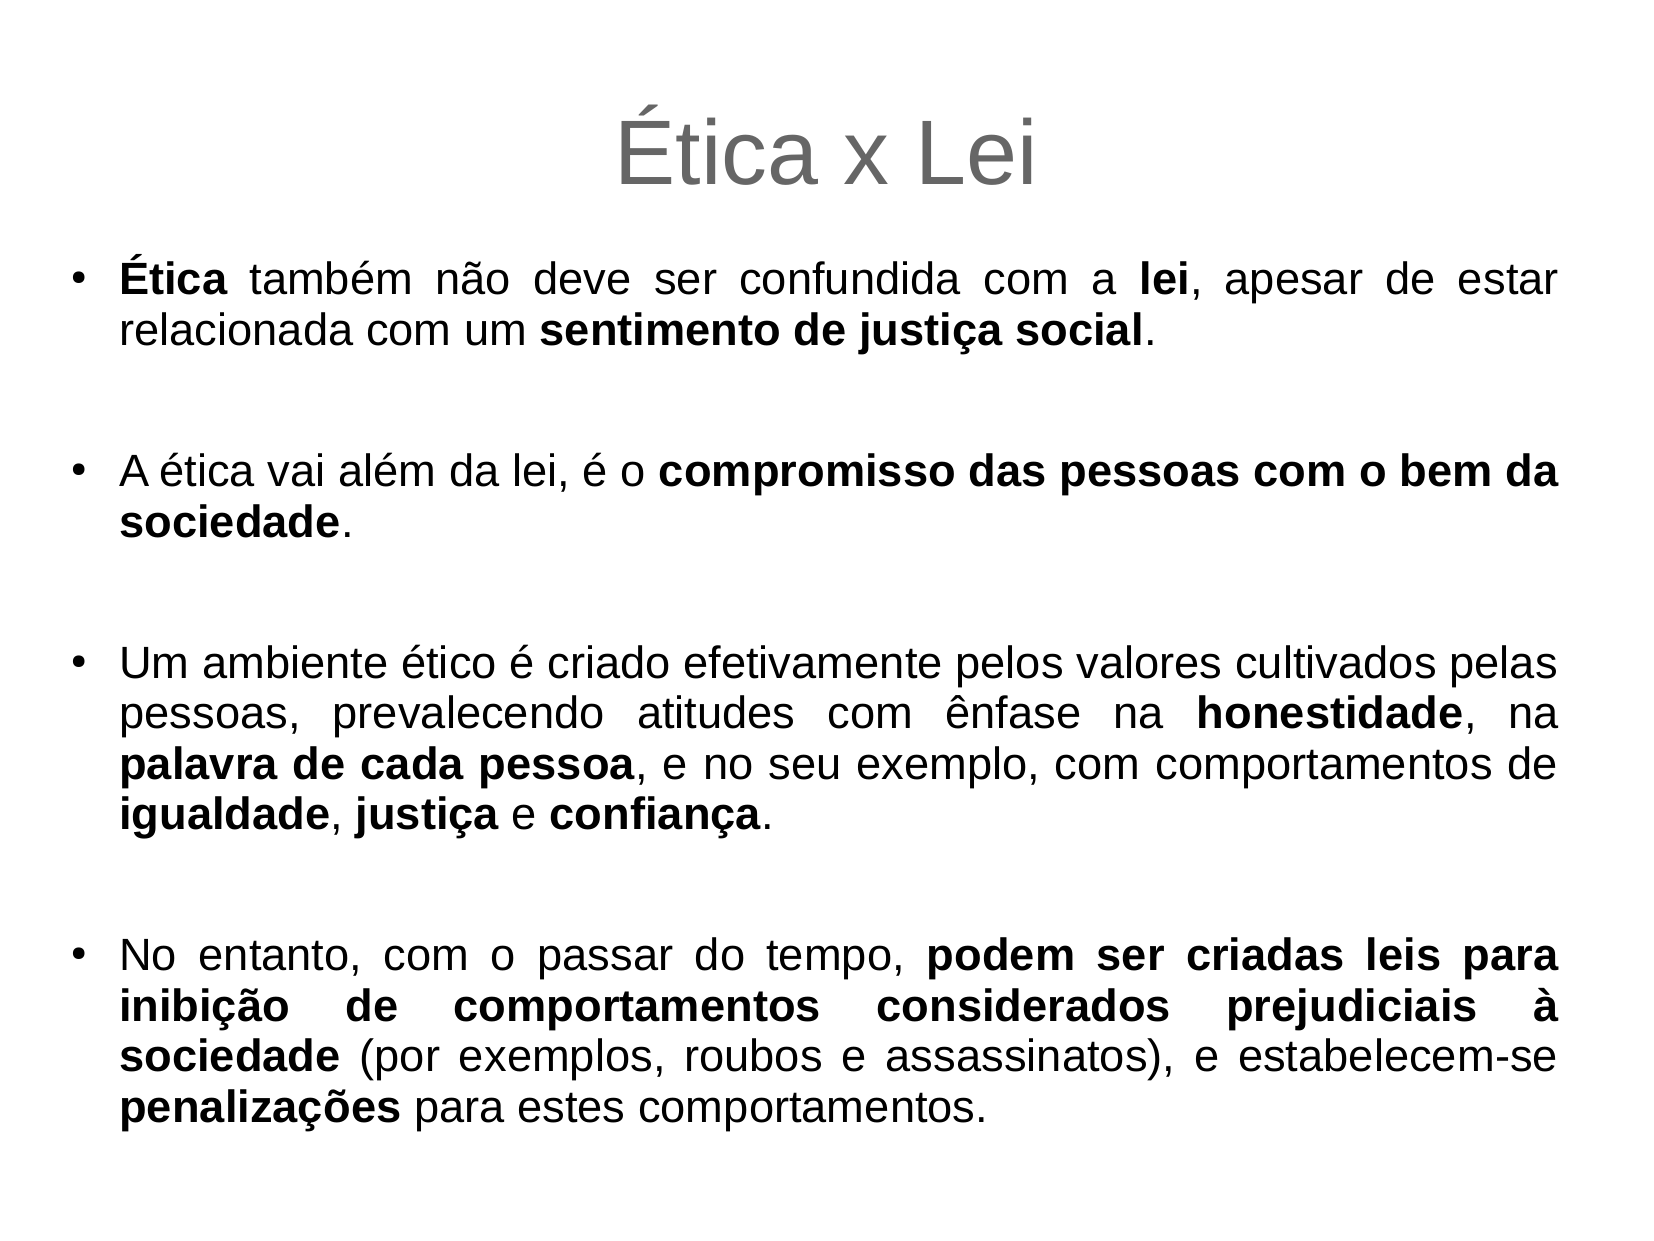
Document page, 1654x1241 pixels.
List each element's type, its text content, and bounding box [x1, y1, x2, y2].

title Ética x Lei [82, 49, 1571, 257]
list Ética também não deve ser confundida com a lei, apesar de estar relacionada com um sentimento de justiça social. A ética vai além da lei, é o compromisso das pessoas com o bem da sociedade. Um ambiente ético é criado efetivamente pelos valores cultivados pelas pessoas, prevalecendo atitudes com ênfase na honestidade, na palavra de cada pessoa, e no seu exemplo, com comportamentos de igualdade, justiça e confiança. No entanto, com o passar do tempo, podem ser criadas leis para inibição de comportamentos considerados prejudiciais à sociedade (por exemplos, roubos e assassinatos), e estabelecem-se penalizações para estes comportamentos. [70, 253, 1560, 1134]
